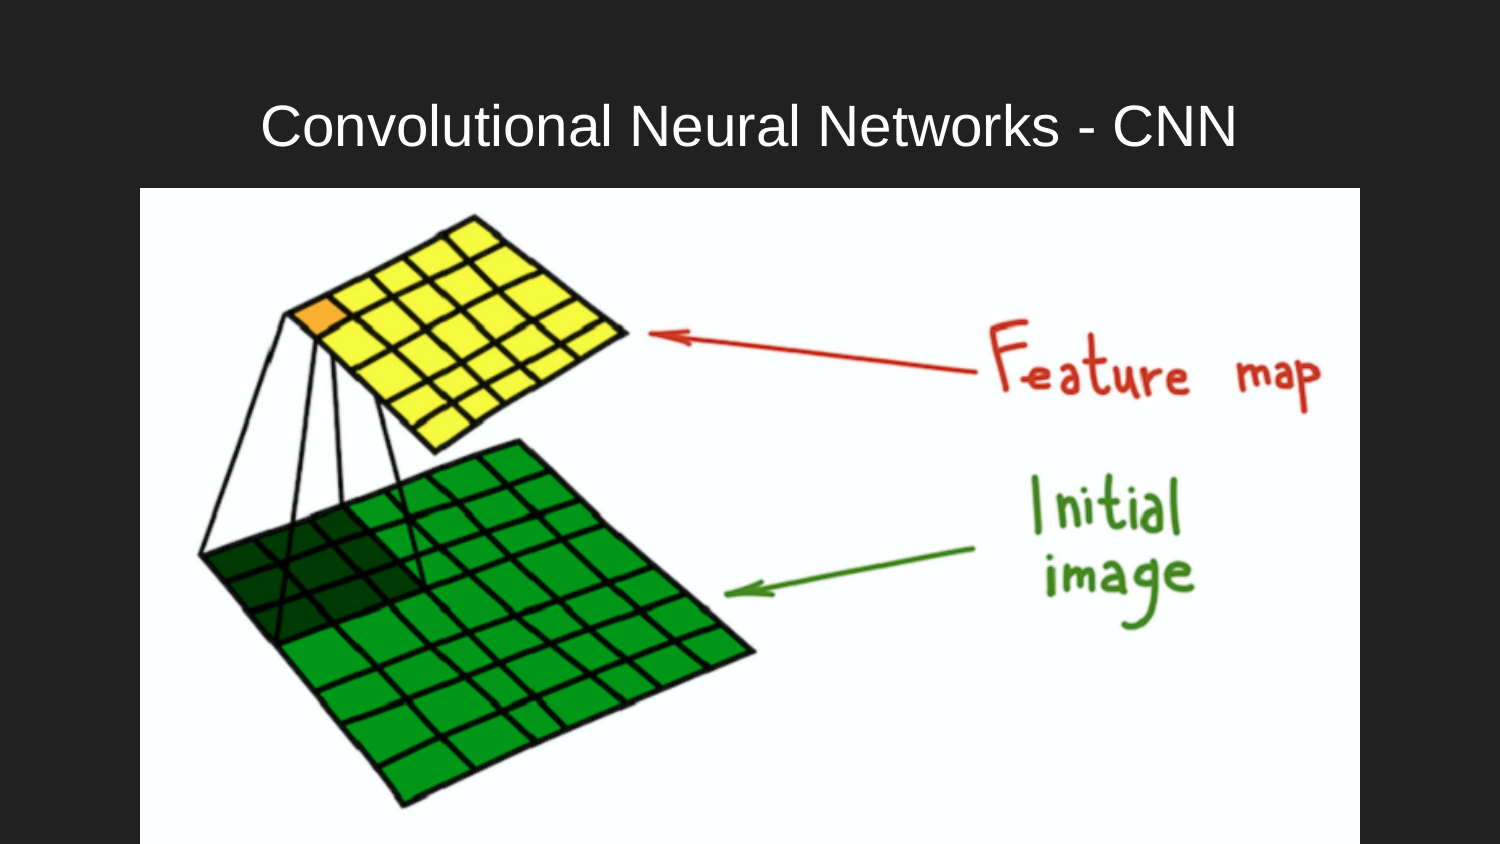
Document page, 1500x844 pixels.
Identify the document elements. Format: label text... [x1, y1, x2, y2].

picture [140, 188, 1360, 844]
title Convolutional Neural Networks - CNN [51, 72, 1449, 167]
